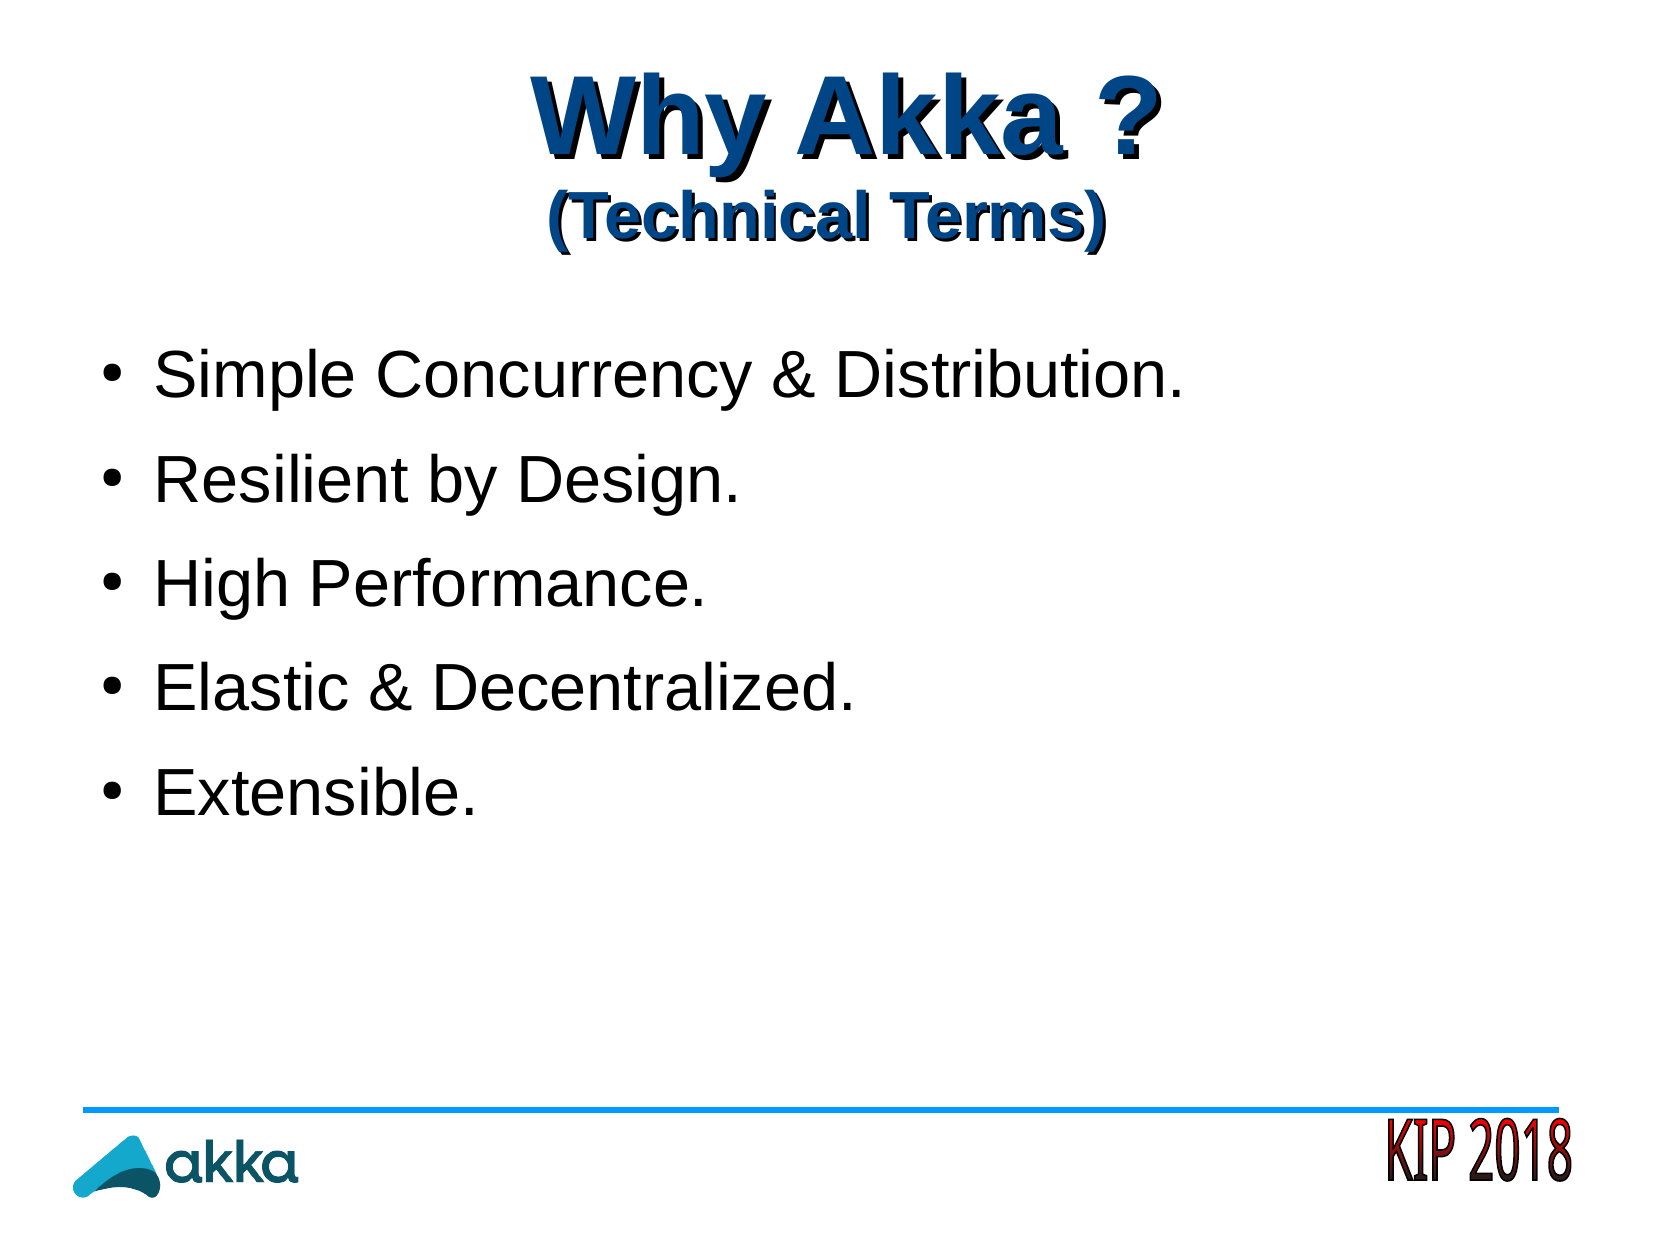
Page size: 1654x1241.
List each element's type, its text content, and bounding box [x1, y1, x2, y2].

list Simple Concurrency & Distribution. Resilient by Design. High Performance. Elastic & Decentralized. Extensible. [82, 337, 1538, 886]
title Why Akka ? (Technical Terms) [82, 49, 1571, 257]
picture [61, 1116, 306, 1217]
